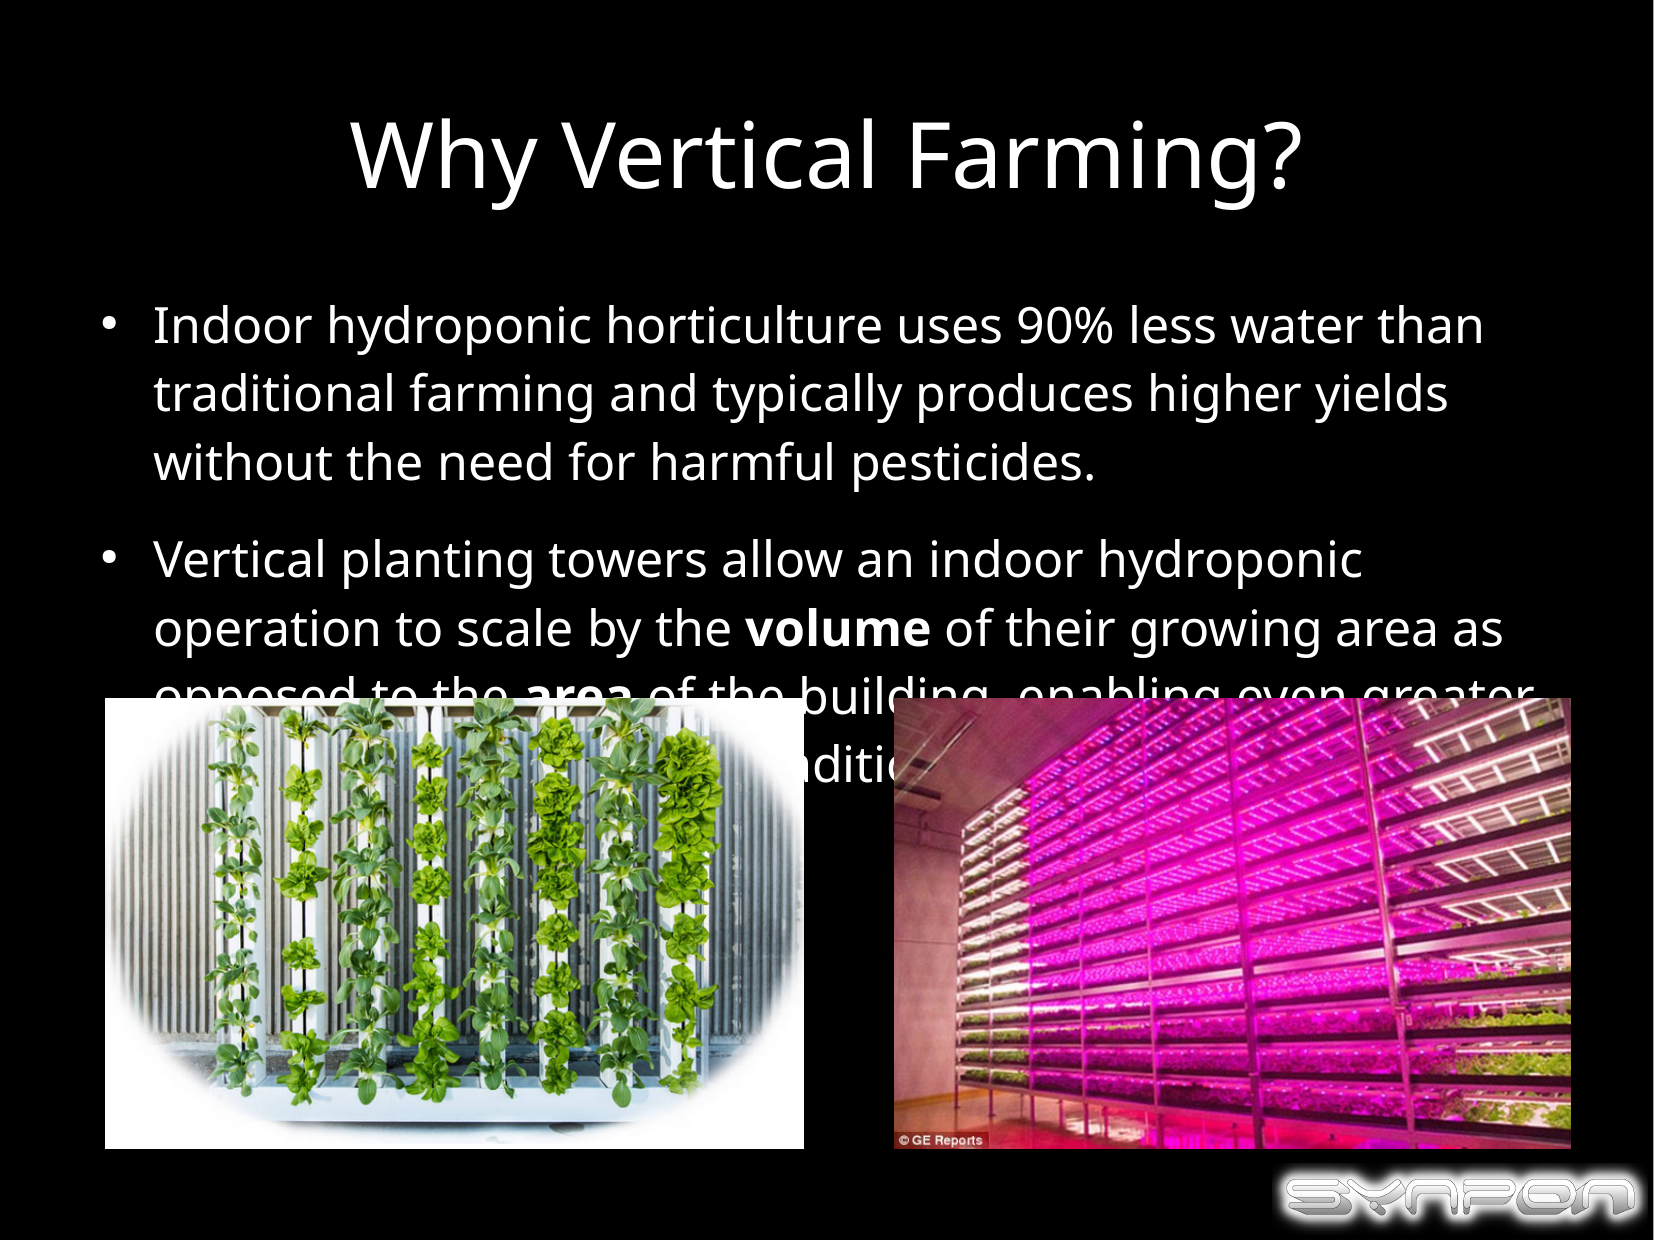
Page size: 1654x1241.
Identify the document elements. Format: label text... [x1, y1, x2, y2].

list Indoor hydroponic horticulture uses 90% less water than traditional farming and typically produces higher yields without the need for harmful pesticides. Vertical planting towers allow an indoor hydroponic operation to scale by the volume of their growing area as opposed to the area of the building, enabling even greater possible crop yields than traditional hydroponics. [82, 290, 1571, 1010]
picture [894, 698, 1571, 1149]
title Why Vertical Farming? [82, 49, 1571, 257]
picture [1272, 1163, 1648, 1235]
picture [105, 698, 804, 1149]
